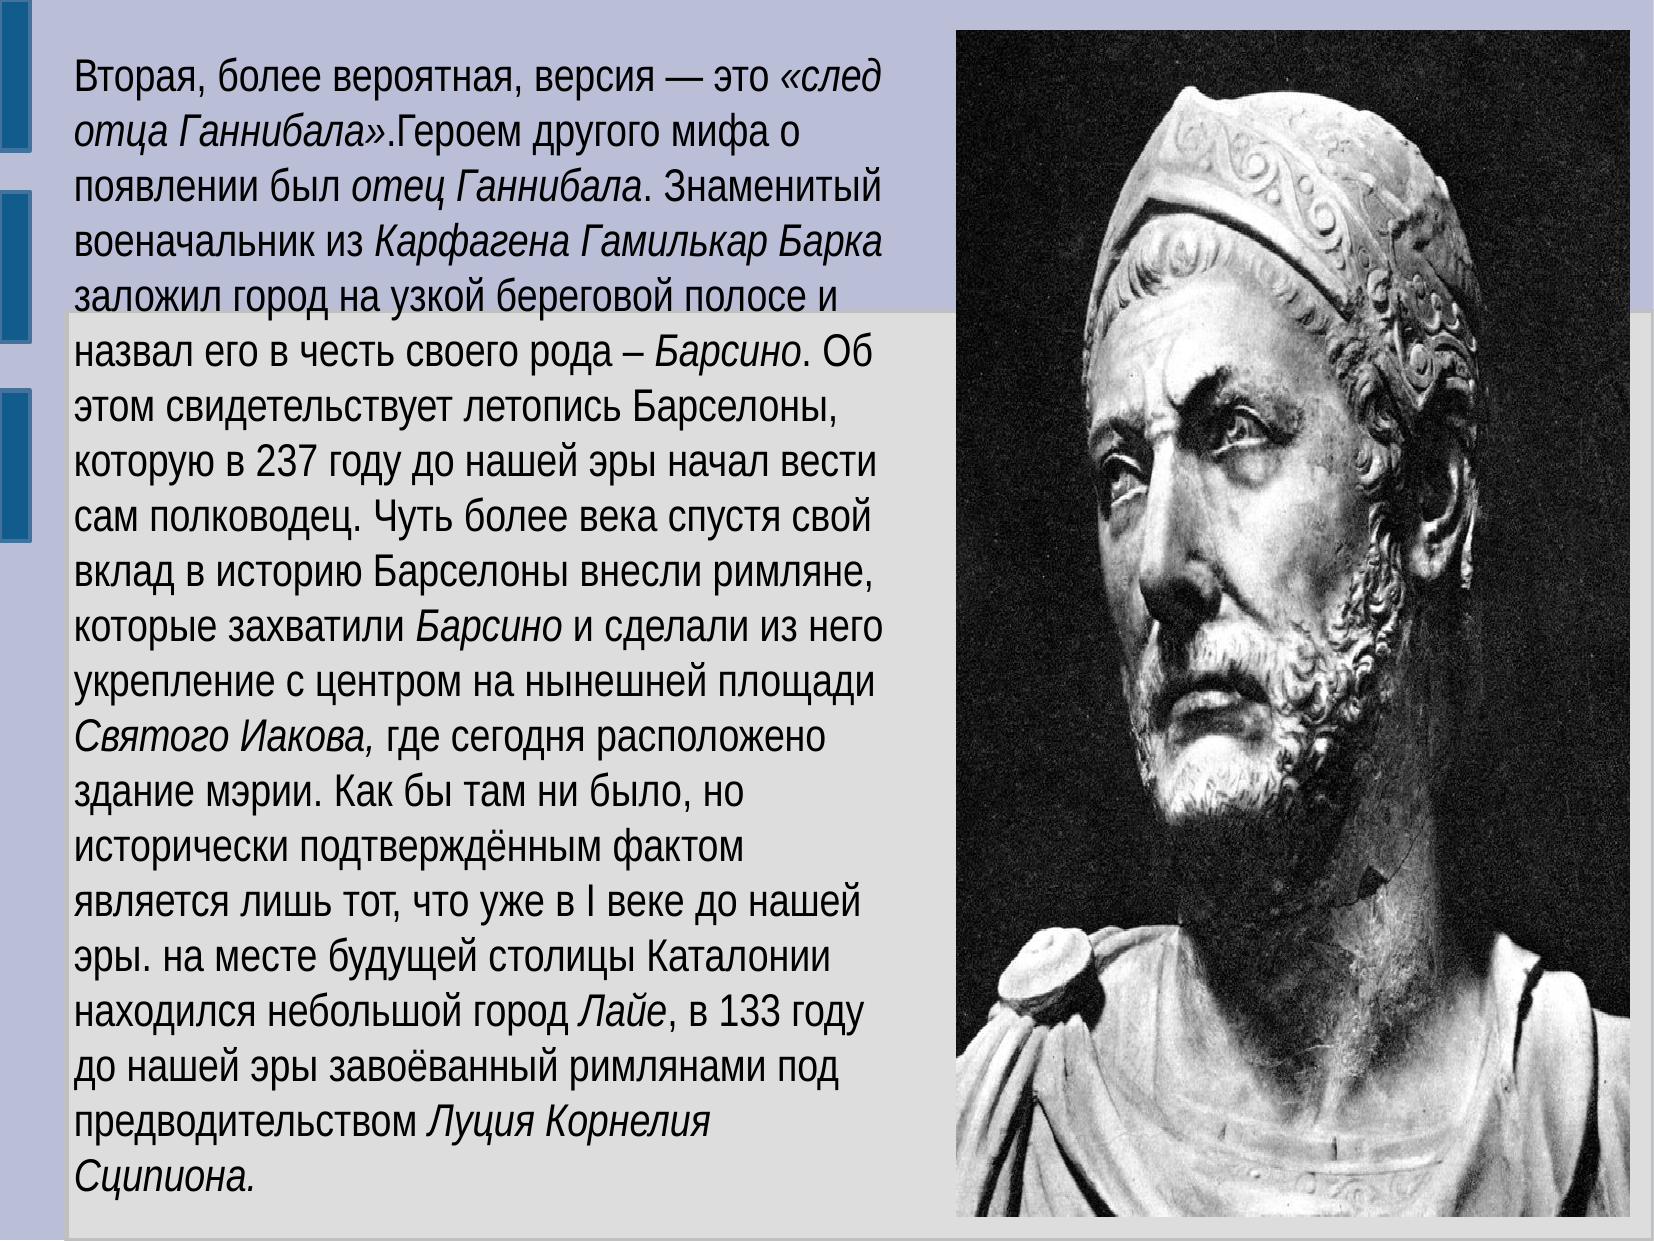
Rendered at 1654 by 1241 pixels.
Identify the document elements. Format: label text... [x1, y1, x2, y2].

picture [956, 30, 1630, 1217]
title Вторая, более вероятная, версия — это «след отца Ганнибала».Героем другого мифа о появлении был отец Ганнибала. Знаменитый военачальник из Карфагена Гамилькар Барка заложил город на узкой береговой полосе и назвал его в честь своего рода – Барсино. Об этом свидетельствует летопись Барселоны, которую в 237 году до нашей эры начал вести сам полководец. Чуть более века спустя свой вклад в историю Барселоны внесли римляне, которые захватили Барсино и сделали из него укрепление с центром на нынешней площади Святого Иакова, где сегодня расположено здание мэрии. Как бы там ни было, но исторически подтверждённым фактом является лишь тот, что уже в I веке до нашей эры. на месте будущей столицы Каталонии находился небольшой город Лайе, в 133 году до нашей эры завоёванный римлянами под предводительством Луция Корнелия Сципиона. [59, 38, 910, 1241]
